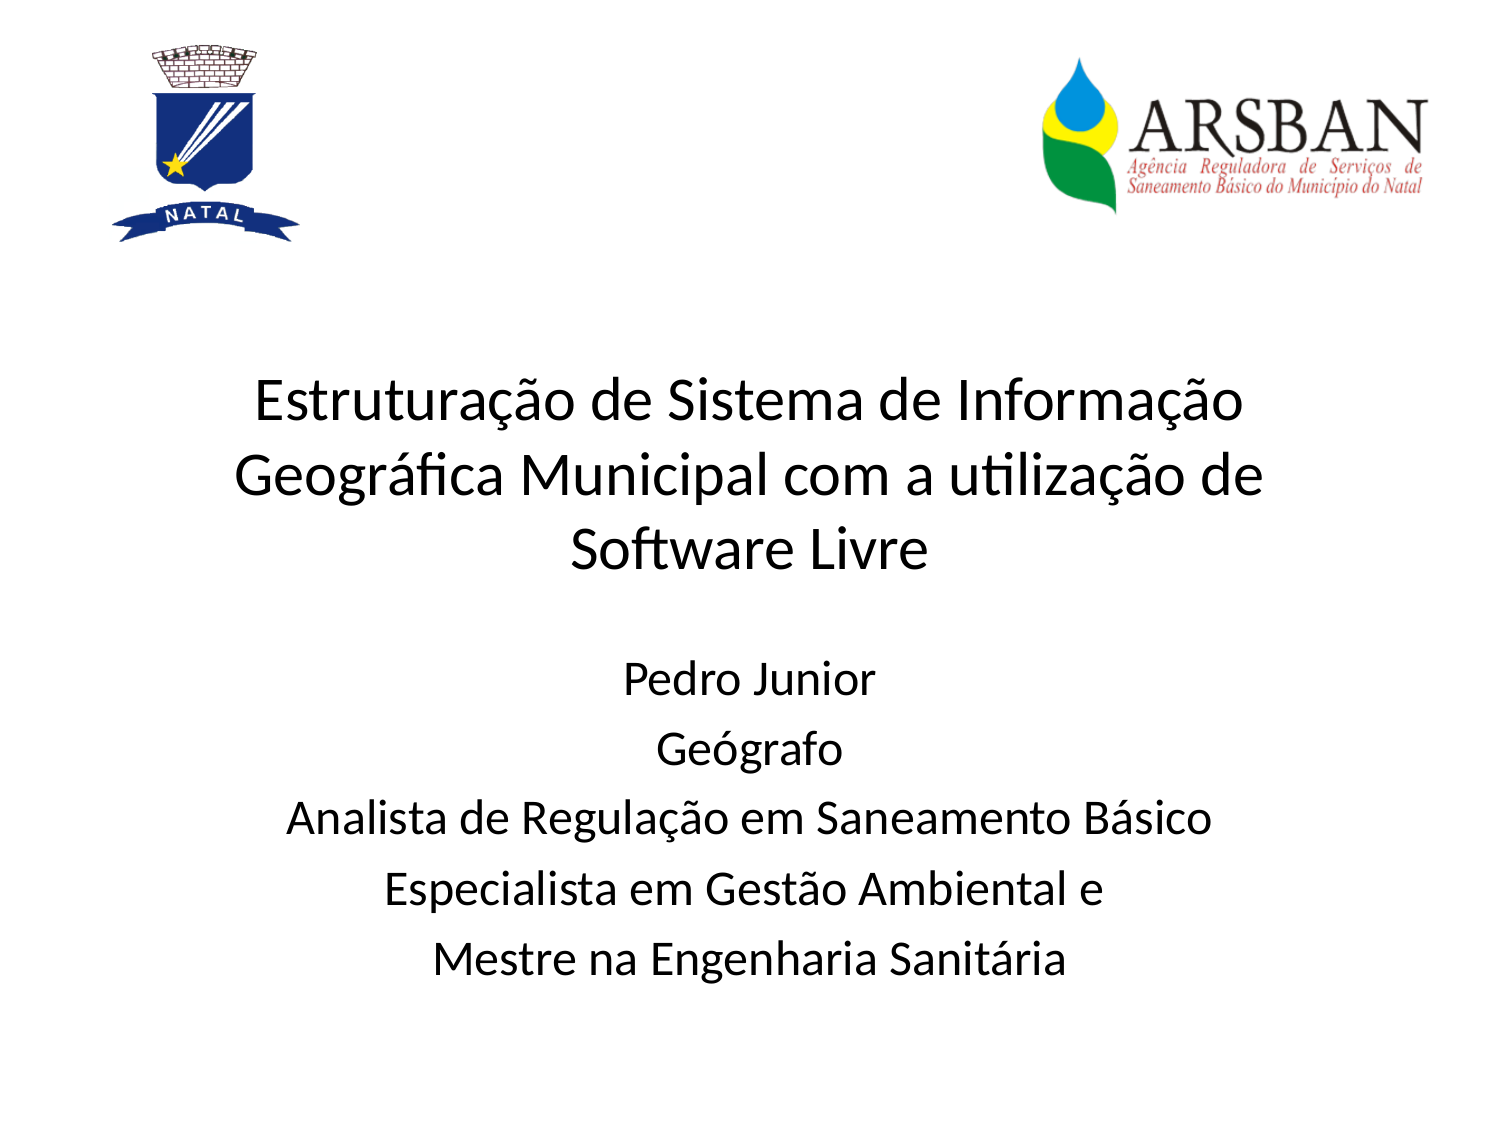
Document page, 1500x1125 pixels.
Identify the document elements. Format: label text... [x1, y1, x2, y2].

title Estruturação de Sistema de Informação Geográfica Municipal com a utilização de Software Livre [112, 349, 1388, 591]
subtitle Pedro Junior Geógrafo Analista de Regulação em Saneamento Básico Especialista em Gestão Ambiental e Mestre na Engenharia Sanitária [225, 637, 1275, 925]
picture [109, 42, 302, 244]
picture [1040, 54, 1430, 232]
